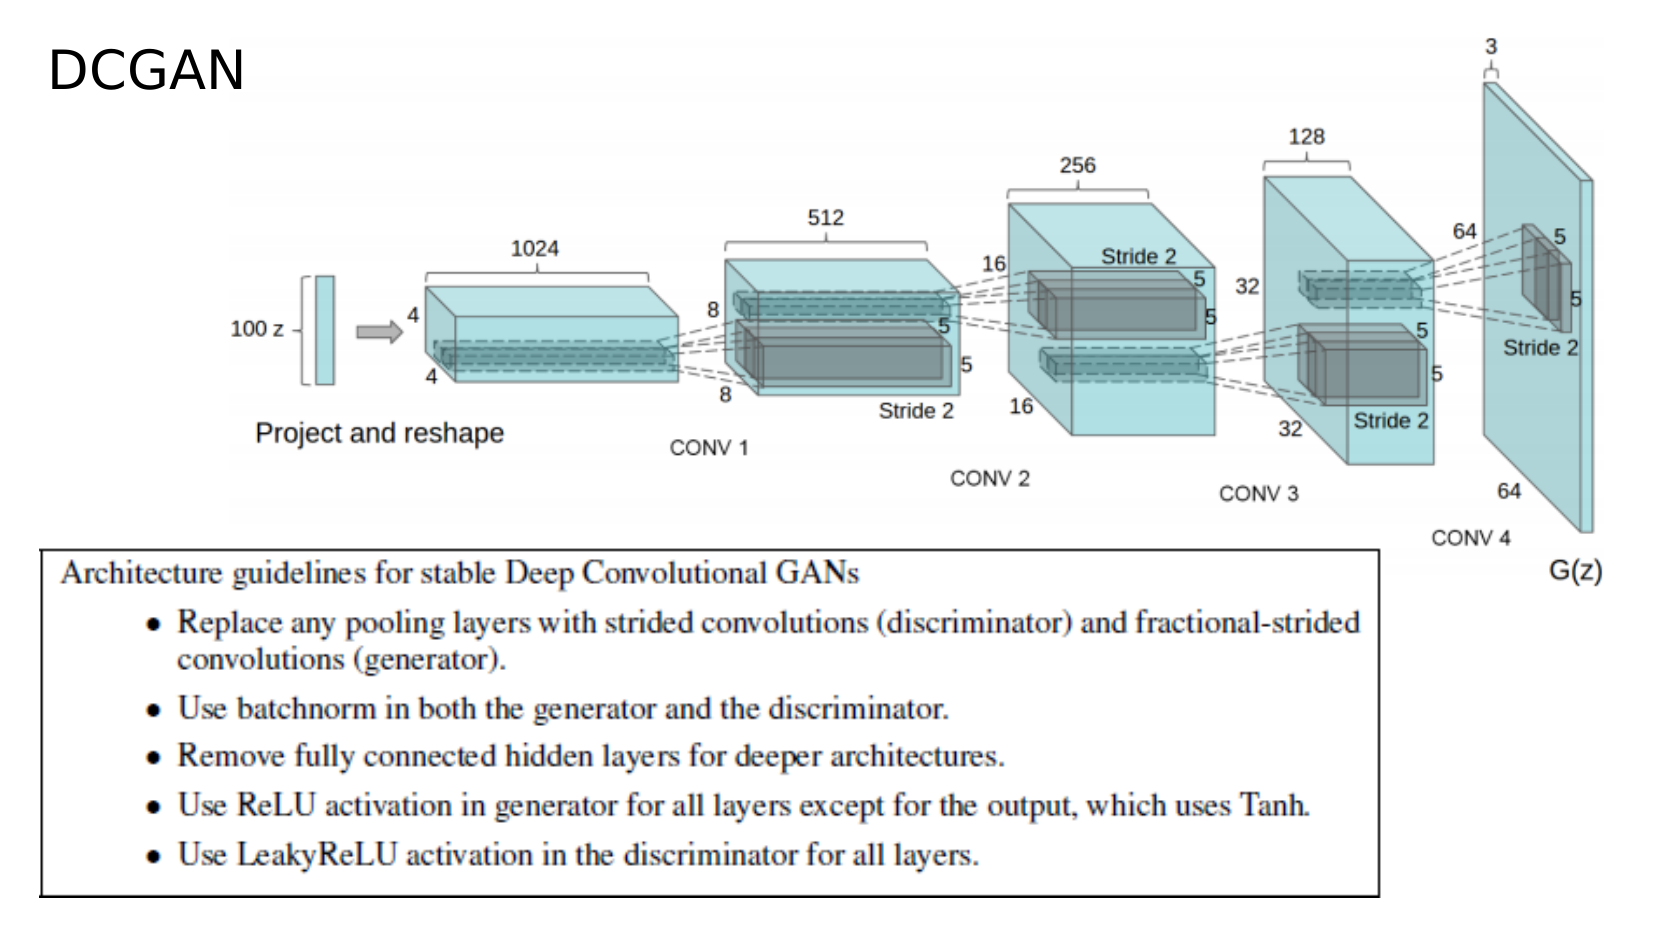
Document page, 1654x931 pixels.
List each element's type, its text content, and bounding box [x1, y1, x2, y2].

picture [39, 23, 1630, 898]
title DCGAN [47, 23, 1536, 119]
